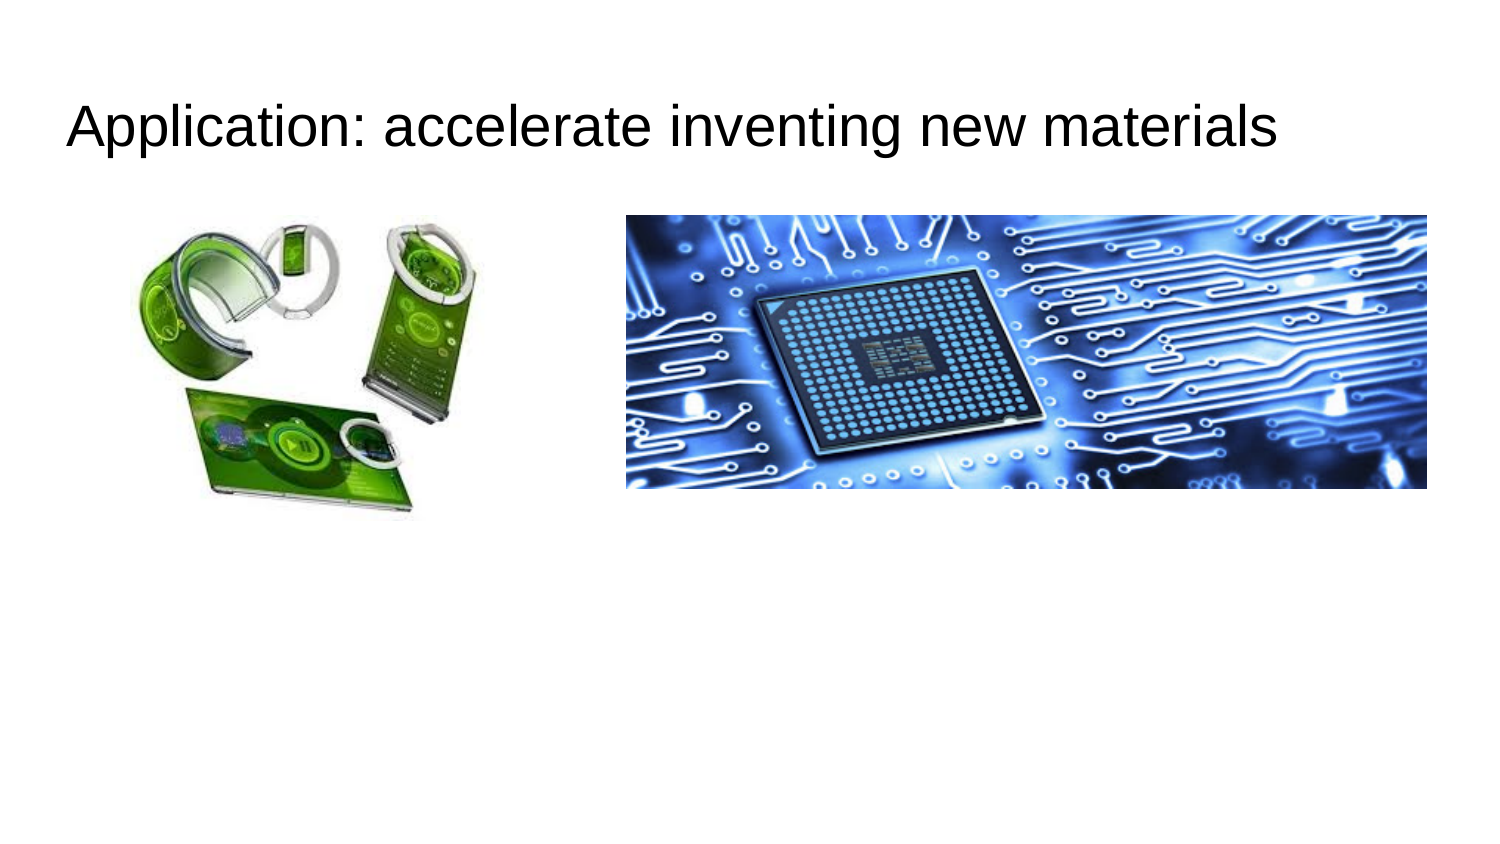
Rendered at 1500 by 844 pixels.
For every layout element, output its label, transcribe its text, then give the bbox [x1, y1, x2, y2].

picture [130, 215, 489, 521]
picture [626, 215, 1427, 489]
title Application: accelerate inventing new materials [51, 72, 1449, 167]
